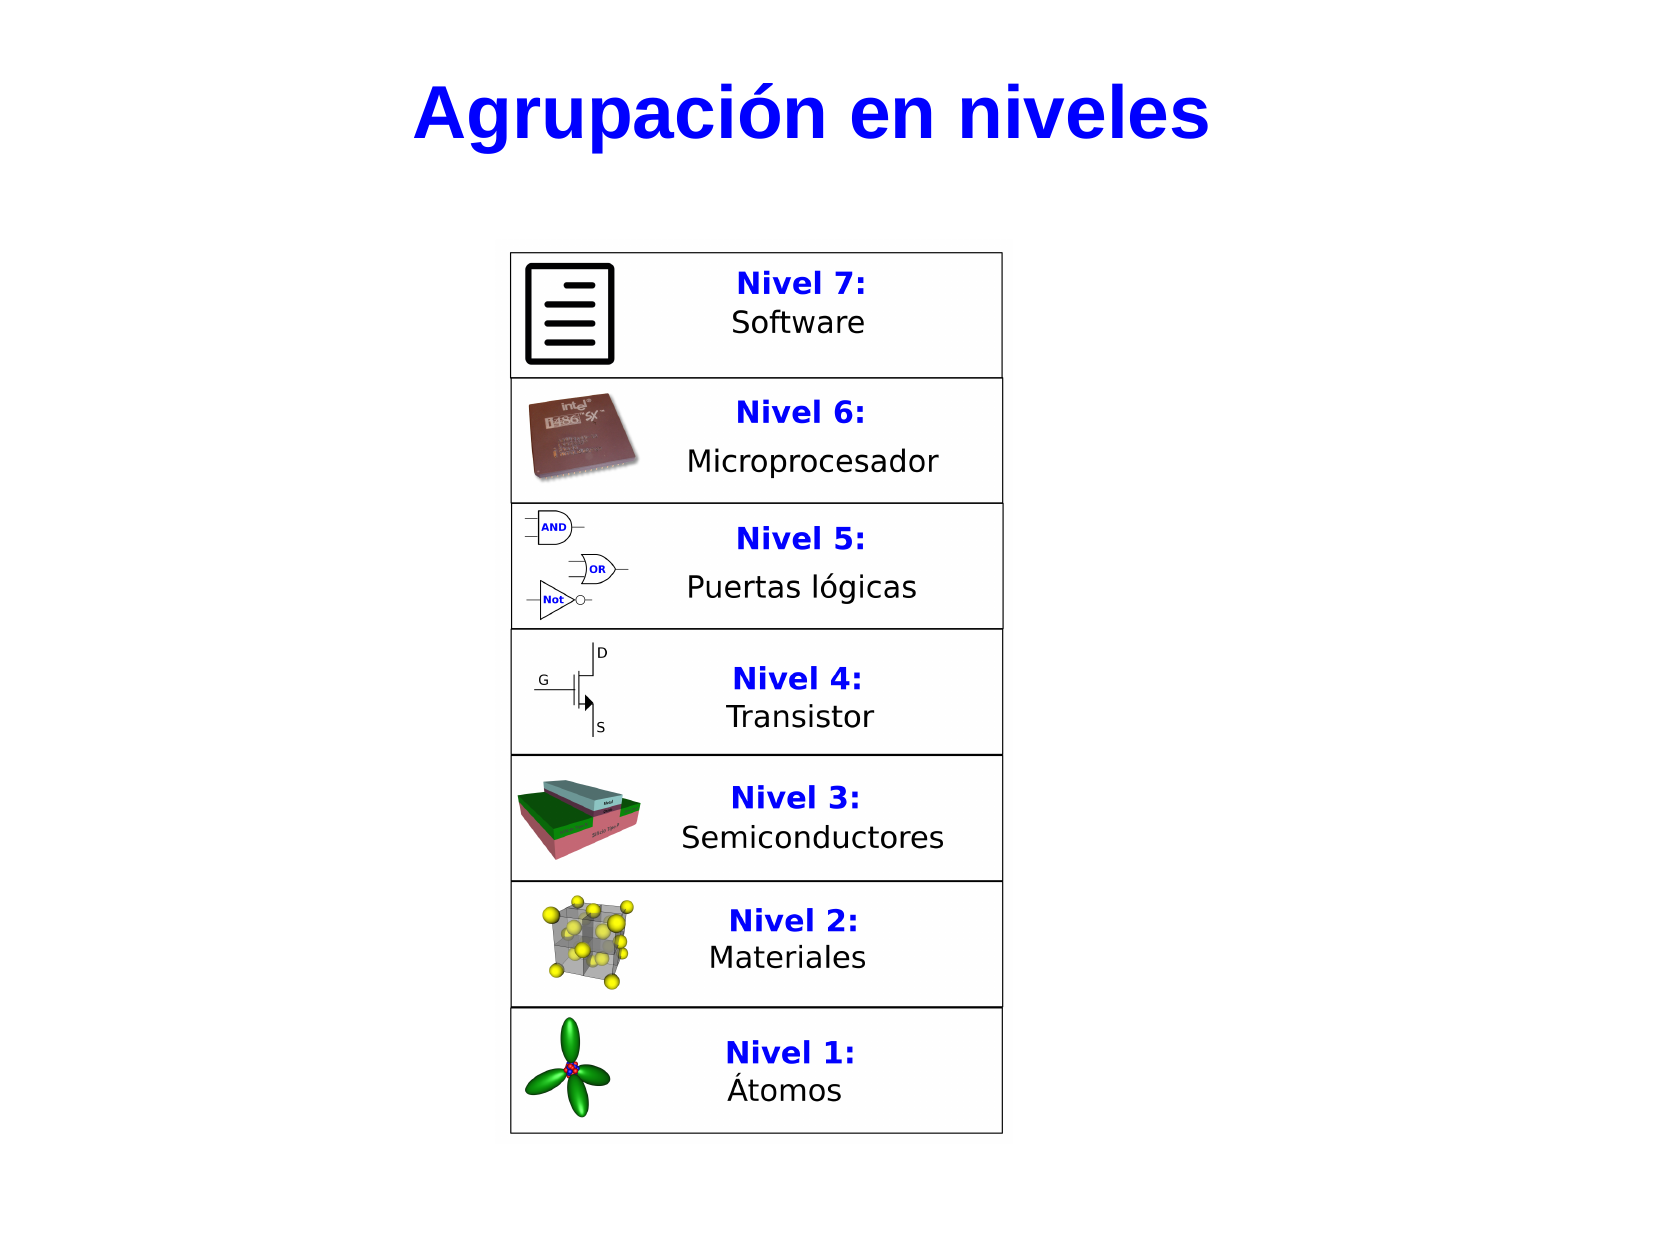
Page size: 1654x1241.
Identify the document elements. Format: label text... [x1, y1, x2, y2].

picture [495, 239, 1013, 1144]
text_box Agrupación en niveles [64, 59, 1561, 166]
